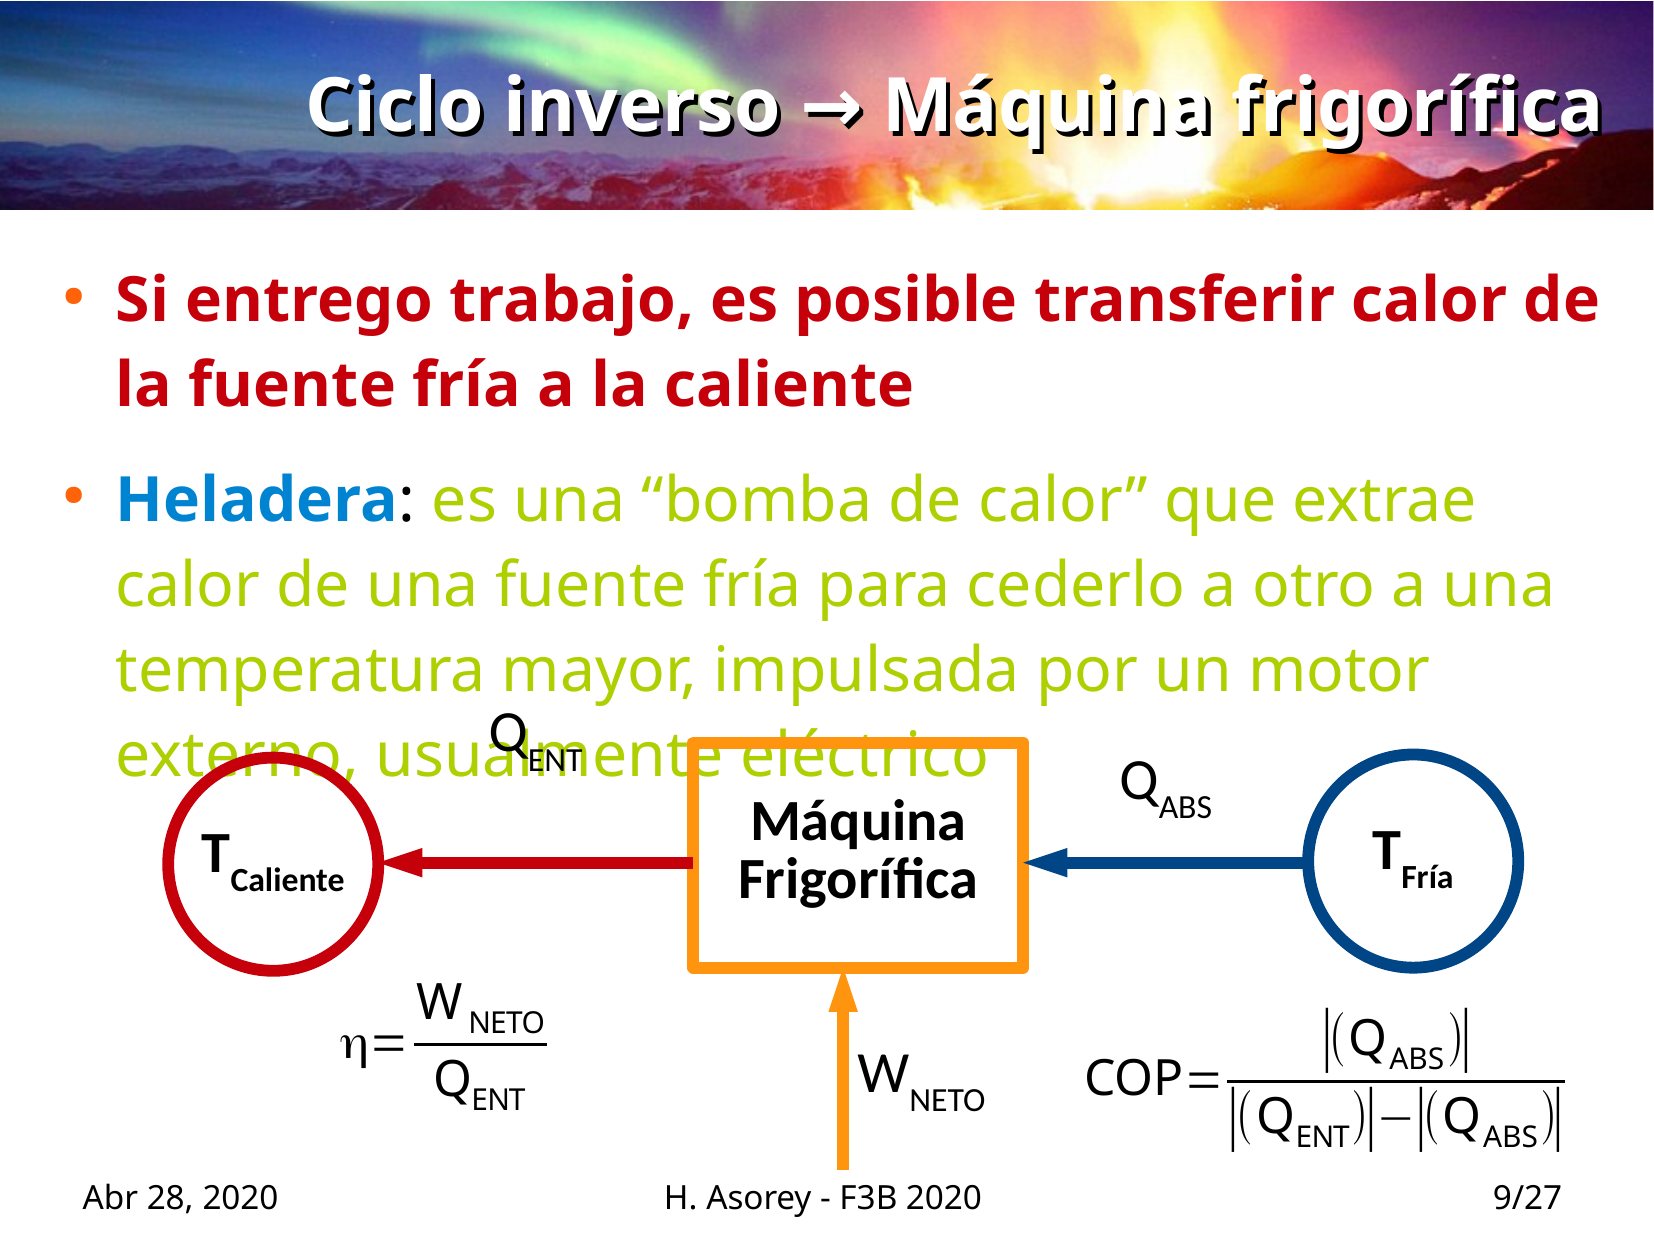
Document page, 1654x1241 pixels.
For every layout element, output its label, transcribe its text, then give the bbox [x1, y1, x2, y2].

text_box WNETO [837, 1041, 1006, 1141]
title Ciclo inverso → Máquina frigorífica [45, 15, 1606, 191]
picture [0, 1, 1654, 210]
list Si entrego trabajo, es posible transferir calor de la fuente fría a la caliente Heladera: es una “bomba de calor” que extrae calor de una fuente fría para cederlo a otro a una temperatura mayor, impulsada por un motor externo, usualmente eléctrico [45, 255, 1606, 1156]
text_box TFría [1308, 754, 1519, 968]
text_box Máquina Frigorífica [693, 742, 1024, 968]
chart [332, 970, 556, 1119]
text_box TCaliente [168, 757, 379, 971]
chart [1078, 1006, 1576, 1156]
